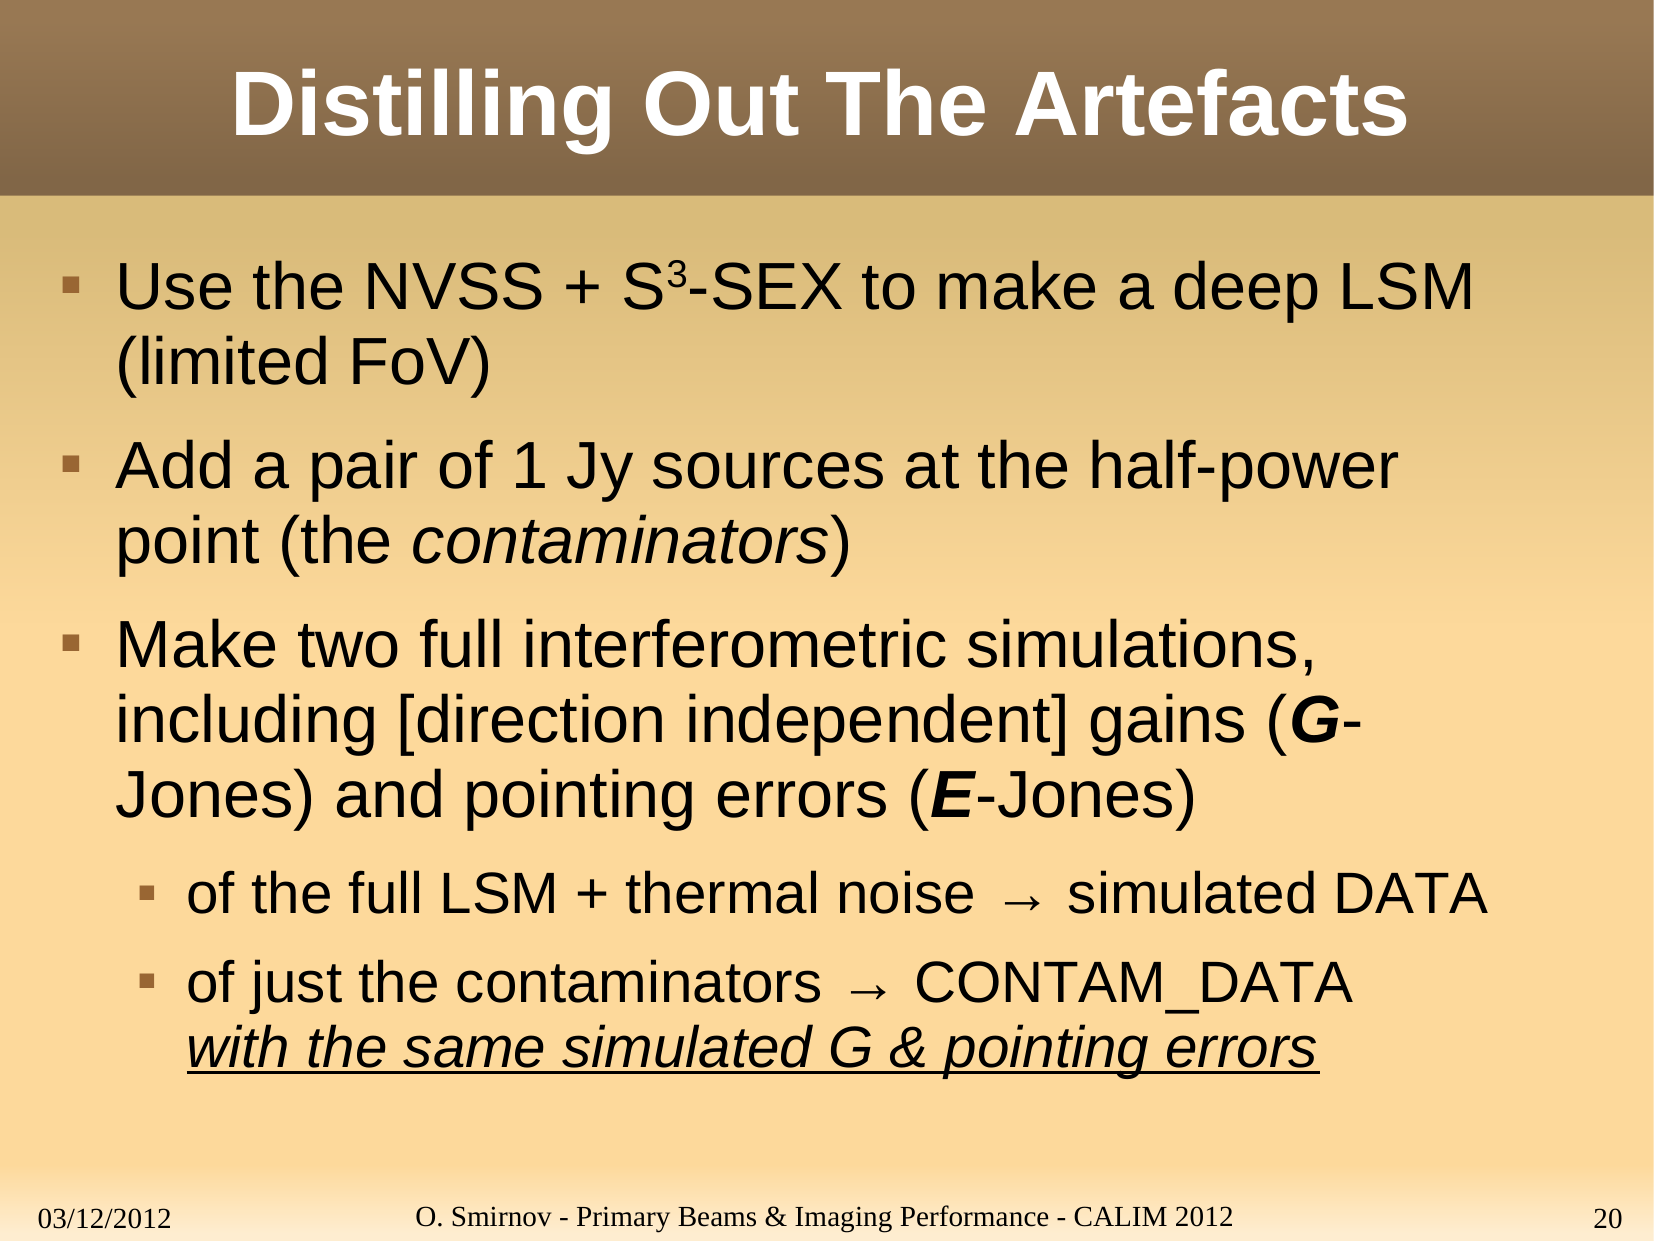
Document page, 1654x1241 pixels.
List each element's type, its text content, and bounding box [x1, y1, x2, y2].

title Distilling Out The Artefacts [76, 0, 1565, 208]
list Use the NVSS + S3-SEX to make a deep LSM (limited FoV) Add a pair of 1 Jy sources at the half-power point (the contaminators) Make two full interferometric simulations, including [direction independent] gains (G-Jones) and pointing errors (E-Jones) of the full LSM + thermal noise → simulated DATA of just the contaminators → CONTAM_DATA with the same simulated G & pointing errors [45, 249, 1534, 1081]
picture [0, 0, 1654, 1241]
